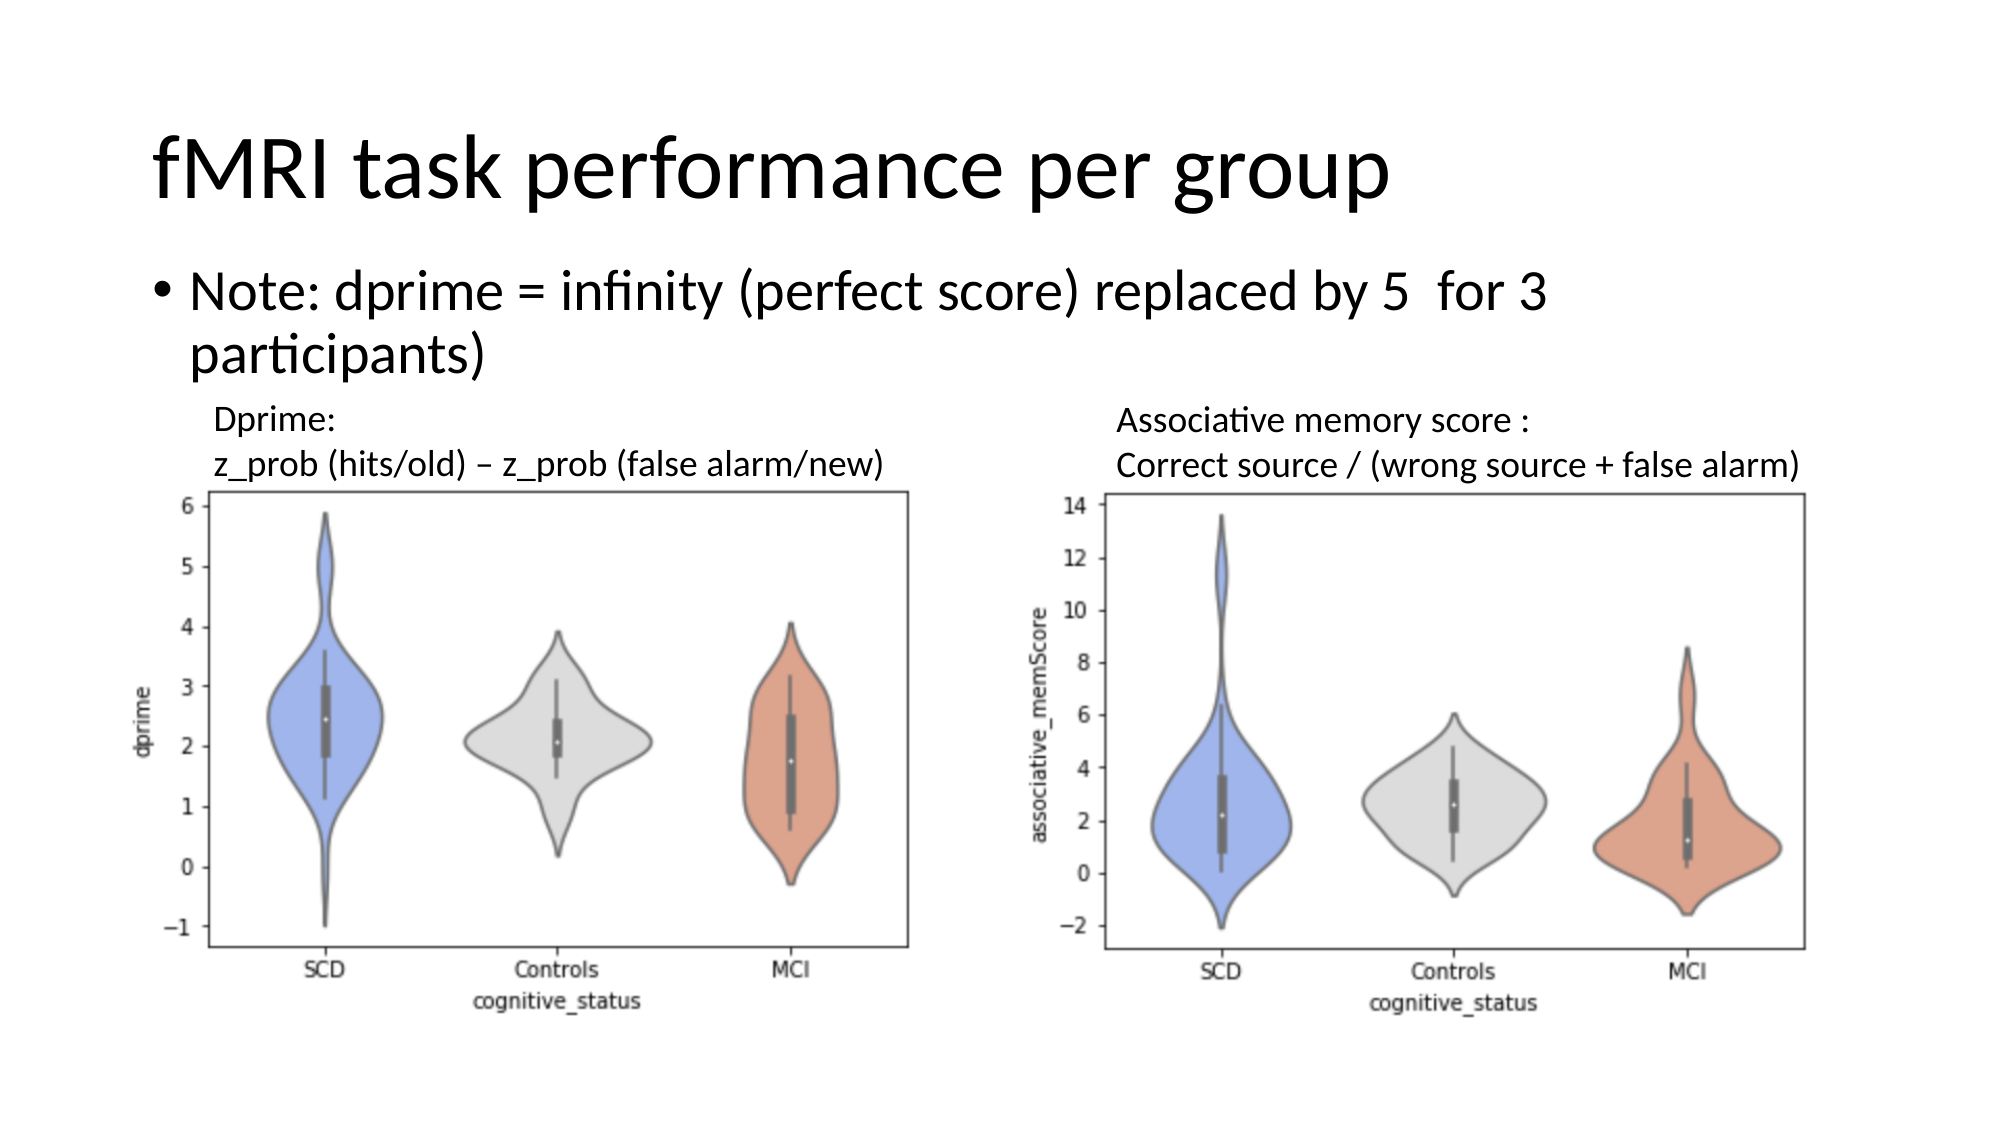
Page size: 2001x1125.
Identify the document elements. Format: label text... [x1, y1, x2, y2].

picture [111, 470, 958, 1040]
list Note: dprime = infinity (perfect score) replaced by 5 for 3 participants) [137, 253, 1863, 967]
title fMRI task performance per group [137, 59, 1863, 253]
text_box Dprime: z_prob (hits/old) – z_prob (false alarm/new) [198, 385, 958, 492]
picture [999, 470, 1861, 1044]
text_box Associative memory score : Correct source / (wrong source + false alarm) [1101, 387, 1861, 493]
